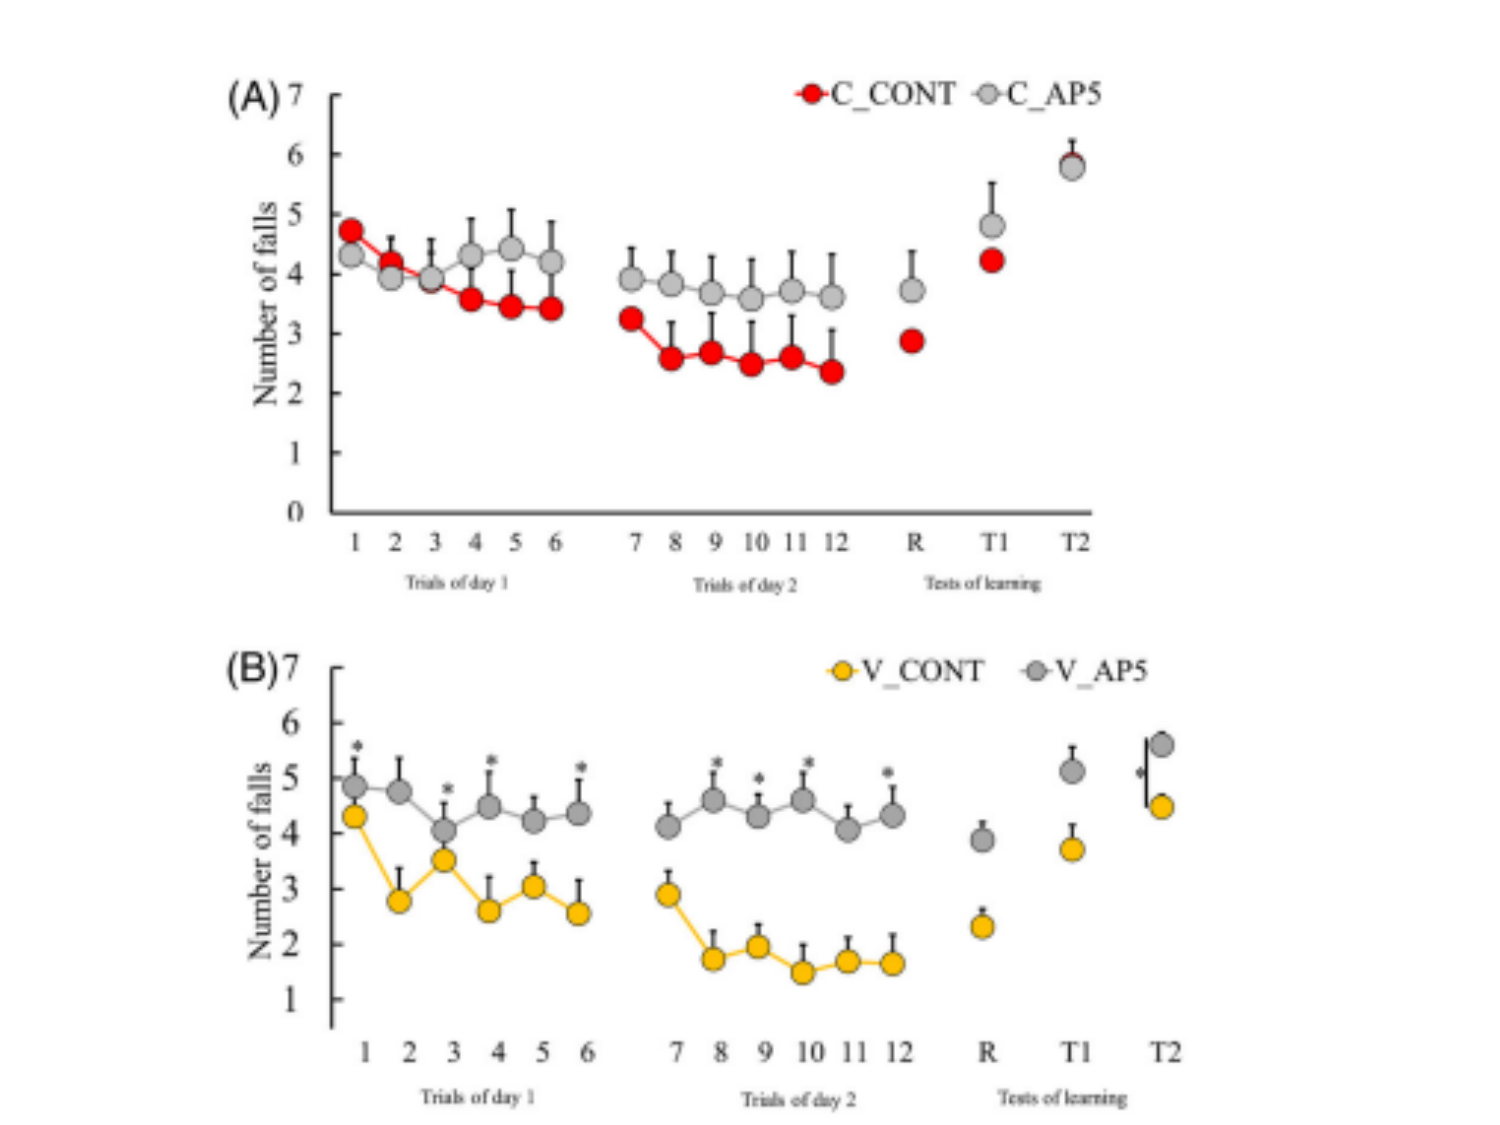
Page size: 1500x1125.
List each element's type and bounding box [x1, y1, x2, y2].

picture [133, 29, 1388, 1125]
